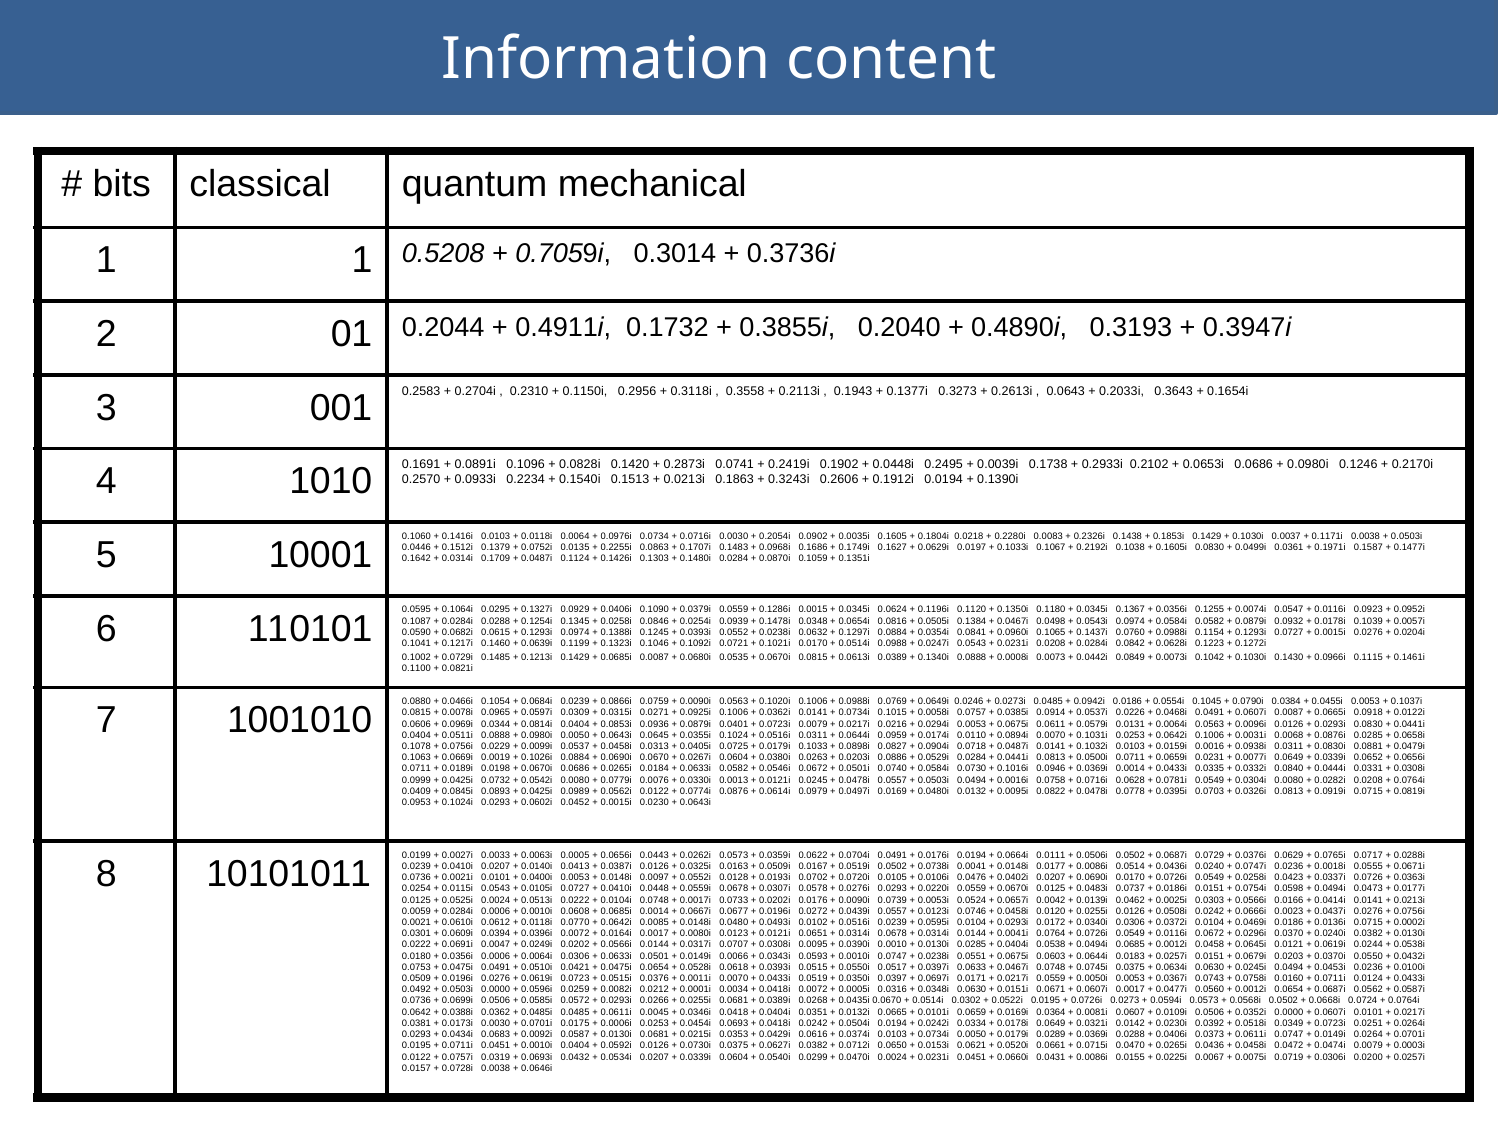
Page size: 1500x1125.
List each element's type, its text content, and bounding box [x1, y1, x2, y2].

table_cell 8 [42, 843, 173, 1093]
table_cell 3 [42, 377, 173, 447]
table_header classical [177, 155, 385, 226]
table_cell 0.2044 + 0.4911i, 0.1732 + 0.3855i, 0.2040 + 0.4890i, 0.3193 + 0.3947i [389, 303, 1465, 373]
table_cell 1001010 [177, 689, 385, 839]
table_cell 0.1060 + 0.1416i 0.0103 + 0.0118i 0.0064 + 0.0976i 0.0734 + 0.0716i 0.0030 + 0.2054i 0.0902 + 0.0035i 0.1605 + 0.1804i 0.0218 + 0.2280i 0.0083 + 0.2326i 0.1438 + 0.1853i 0.1429 + 0.1030i 0.0037 + 0.1171i 0.0038 + 0.0503i 0.0446 + 0.1512i 0.1379 + 0.0752i 0.0135 + 0.2255i 0.0863 + 0.1707i 0.1483 + 0.0968i 0.1686 + 0.1749i 0.1627 + 0.0629i 0.0197 + 0.1033i 0.1067 + 0.2192i 0.1038 + 0.1605i 0.0830 + 0.0499i 0.0361 + 0.1971i 0.1587 + 0.1477i 0.1642 + 0.0314i 0.1709 + 0.0487i 0.1124 + 0.1426i 0.1303 + 0.1480i 0.0284 + 0.0870i 0.1059 + 0.1351i [389, 524, 1465, 594]
table_cell 7 [42, 689, 173, 839]
table_cell 0.0880 + 0.0466i 0.1054 + 0.0684i 0.0239 + 0.0866i 0.0759 + 0.0090i 0.0563 + 0.1020i 0.1006 + 0.0988i 0.0769 + 0.0649i 0.0246 + 0.0273i 0.0485 + 0.0942i 0.0186 + 0.0554i 0.1045 + 0.0790i 0.0384 + 0.0455i 0.0053 + 0.1037i 0.0815 + 0.0078i 0.0965 + 0.0597i 0.0309 + 0.0315i 0.0271 + 0.0925i 0.1006 + 0.0362i 0.0141 + 0.0734i 0.1015 + 0.0058i 0.0757 + 0.0385i 0.0914 + 0.0537i 0.0226 + 0.0468i 0.0491 + 0.0607i 0.0087 + 0.0665i 0.0918 + 0.0122i 0.0606 + 0.0969i 0.0344 + 0.0814i 0.0404 + 0.0853i 0.0936 + 0.0879i 0.0401 + 0.0723i 0.0079 + 0.0217i 0.0216 + 0.0294i 0.0053 + 0.0675i 0.0611 + 0.0579i 0.0131 + 0.0064i 0.0563 + 0.0096i 0.0126 + 0.0293i 0.0830 + 0.0441i 0.0404 + 0.0511i 0.0888 + 0.0980i 0.0050 + 0.0643i 0.0645 + 0.0355i 0.1024 + 0.0516i 0.0311 + 0.0644i 0.0959 + 0.0174i 0.0110 + 0.0894i 0.0070 + 0.1031i 0.0253 + 0.0642i 0.1006 + 0.0031i 0.0068 + 0.0876i 0.0285 + 0.0658i 0.1078 + 0.0756i 0.0229 + 0.0099i 0.0537 + 0.0458i 0.0313 + 0.0405i 0.0725 + 0.0179i 0.1033 + 0.0898i 0.0827 + 0.0904i 0.0718 + 0.0487i 0.0141 + 0.1032i 0.0103 + 0.0159i 0.0016 + 0.0938i 0.0311 + 0.0830i 0.0881 + 0.0479i 0.1063 + 0.0669i 0.0019 + 0.1026i 0.0884 + 0.0690i 0.0670 + 0.0267i 0.0604 + 0.0380i 0.0263 + 0.0203i 0.0886 + 0.0529i 0.0284 + 0.0441i 0.0813 + 0.0500i 0.0711 + 0.0659i 0.0231 + 0.0077i 0.0649 + 0.0339i 0.0652 + 0.0656i 0.0711 + 0.0189i 0.0198 + 0.0670i 0.0686 + 0.0265i 0.0184 + 0.0633i 0.0582 + 0.0546i 0.0672 + 0.0501i 0.0740 + 0.0584i 0.0730 + 0.1016i 0.0946 + 0.0369i 0.0014 + 0.0433i 0.0335 + 0.0332i 0.0840 + 0.0444i 0.0331 + 0.0308i 0.0999 + 0.0425i 0.0732 + 0.0542i 0.0080 + 0.0779i 0.0076 + 0.0330i 0.0013 + 0.0121i 0.0245 + 0.0478i 0.0557 + 0.0503i 0.0494 + 0.0016i 0.0758 + 0.0716i 0.0628 + 0.0781i 0.0549 + 0.0304i 0.0080 + 0.0282i 0.0208 + 0.0764i 0.0409 + 0.0845i 0.0893 + 0.0425i 0.0989 + 0.0562i 0.0122 + 0.0774i 0.0876 + 0.0614i 0.0979 + 0.0497i 0.0169 + 0.0480i 0.0132 + 0.0095i 0.0822 + 0.0478i 0.0778 + 0.0395i 0.0703 + 0.0326i 0.0813 + 0.0919i 0.0715 + 0.0819i 0.0953 + 0.1024i 0.0293 + 0.0602i 0.0452 + 0.0015i 0.0230 + 0.0643i [389, 689, 1465, 839]
table_cell 0.1691 + 0.0891i 0.1096 + 0.0828i 0.1420 + 0.2873i 0.0741 + 0.2419i 0.1902 + 0.0448i 0.2495 + 0.0039i 0.1738 + 0.2933i 0.2102 + 0.0653i 0.0686 + 0.0980i 0.1246 + 0.2170i 0.2570 + 0.0933i 0.2234 + 0.1540i 0.1513 + 0.0213i 0.1863 + 0.3243i 0.2606 + 0.1912i 0.0194 + 0.1390i [389, 450, 1465, 520]
table_cell 001 [177, 377, 385, 447]
table_cell 4 [42, 450, 173, 520]
table_header # bits [42, 155, 173, 226]
table_cell 1 [42, 229, 173, 299]
table_cell 5 [42, 524, 173, 594]
table_cell 0.0199 + 0.0027i 0.0033 + 0.0063i 0.0005 + 0.0656i 0.0443 + 0.0262i 0.0573 + 0.0359i 0.0622 + 0.0704i 0.0491 + 0.0176i 0.0194 + 0.0664i 0.0111 + 0.0506i 0.0502 + 0.0687i 0.0729 + 0.0376i 0.0629 + 0.0765i 0.0717 + 0.0288i 0.0239 + 0.0410i 0.0207 + 0.0140i 0.0413 + 0.0387i 0.0126 + 0.0325i 0.0163 + 0.0509i 0.0167 + 0.0519i 0.0502 + 0.0738i 0.0041 + 0.0148i 0.0177 + 0.0086i 0.0514 + 0.0436i 0.0240 + 0.0747i 0.0236 + 0.0018i 0.0555 + 0.0671i 0.0736 + 0.0021i 0.0101 + 0.0400i 0.0053 + 0.0148i 0.0097 + 0.0552i 0.0128 + 0.0193i 0.0702 + 0.0720i 0.0105 + 0.0106i 0.0476 + 0.0402i 0.0207 + 0.0690i 0.0170 + 0.0726i 0.0549 + 0.0258i 0.0423 + 0.0337i 0.0726 + 0.0363i 0.0254 + 0.0115i 0.0543 + 0.0105i 0.0727 + 0.0410i 0.0448 + 0.0559i 0.0678 + 0.0307i 0.0578 + 0.0276i 0.0293 + 0.0220i 0.0559 + 0.0670i 0.0125 + 0.0483i 0.0737 + 0.0186i 0.0151 + 0.0754i 0.0598 + 0.0494i 0.0473 + 0.0177i 0.0125 + 0.0525i 0.0024 + 0.0513i 0.0222 + 0.0104i 0.0748 + 0.0017i 0.0733 + 0.0202i 0.0176 + 0.0090i 0.0739 + 0.0053i 0.0524 + 0.0657i 0.0042 + 0.0139i 0.0462 + 0.0025i 0.0303 + 0.0566i 0.0166 + 0.0414i 0.0141 + 0.0213i 0.0059 + 0.0284i 0.0006 + 0.0010i 0.0608 + 0.0685i 0.0014 + 0.0667i 0.0677 + 0.0196i 0.0272 + 0.0439i 0.0557 + 0.0123i 0.0746 + 0.0458i 0.0120 + 0.0255i 0.0126 + 0.0508i 0.0242 + 0.0666i 0.0023 + 0.0437i 0.0276 + 0.0756i 0.0021 + 0.0610i 0.0612 + 0.0118i 0.0770 + 0.0642i 0.0085 + 0.0148i 0.0480 + 0.0493i 0.0102 + 0.0516i 0.0239 + 0.0595i 0.0104 + 0.0293i 0.0172 + 0.0340i 0.0306 + 0.0372i 0.0104 + 0.0469i 0.0186 + 0.0136i 0.0715 + 0.0002i 0.0301 + 0.0609i 0.0394 + 0.0396i 0.0072 + 0.0164i 0.0017 + 0.0080i 0.0123 + 0.0121i 0.0651 + 0.0314i 0.0678 + 0.0314i 0.0144 + 0.0041i 0.0764 + 0.0726i 0.0549 + 0.0116i 0.0672 + 0.0296i 0.0370 + 0.0240i 0.0382 + 0.0130i 0.0222 + 0.0691i 0.0047 + 0.0249i 0.0202 + 0.0566i 0.0144 + 0.0317i 0.0707 + 0.0308i 0.0095 + 0.0390i 0.0010 + 0.0130i 0.0285 + 0.0404i 0.0538 + 0.0494i 0.0685 + 0.0012i 0.0458 + 0.0645i 0.0121 + 0.0619i 0.0244 + 0.0538i 0.0180 + 0.0356i 0.0006 + 0.0064i 0.0306 + 0.0633i 0.0501 + 0.0149i 0.0066 + 0.0343i 0.0593 + 0.0010i 0.0747 + 0.0238i 0.0551 + 0.0675i 0.0603 + 0.0644i 0.0183 + 0.0257i 0.0151 + 0.0679i 0.0203 + 0.0370i 0.0550 + 0.0432i 0.0753 + 0.0475i 0.0491 + 0.0510i 0.0421 + 0.0475i 0.0654 + 0.0528i 0.0618 + 0.0393i 0.0515 + 0.0550i 0.0517 + 0.0397i 0.0633 + 0.0467i 0.0748 + 0.0745i 0.0375 + 0.0634i 0.0630 + 0.0245i 0.0494 + 0.0453i 0.0236 + 0.0100i 0.0509 + 0.0196i 0.0276 + 0.0619i 0.0723 + 0.0515i 0.0376 + 0.0011i 0.0070 + 0.0433i 0.0519 + 0.0350i 0.0397 + 0.0697i 0.0171 + 0.0217i 0.0559 + 0.0050i 0.0053 + 0.0367i 0.0743 + 0.0758i 0.0160 + 0.0711i 0.0124 + 0.0433i 0.0492 + 0.0503i 0.0000 + 0.0596i 0.0259 + 0.0082i 0.0212 + 0.0001i 0.0034 + 0.0418i 0.0072 + 0.0005i 0.0316 + 0.0348i 0.0630 + 0.0151i 0.0671 + 0.0607i 0.0017 + 0.0477i 0.0560 + 0.0012i 0.0654 + 0.0687i 0.0562 + 0.0587i 0.0736 + 0.0699i 0.0506 + 0.0585i 0.0572 + 0.0293i 0.0266 + 0.0255i 0.0681 + 0.0389i 0.0268 + 0.0435i 0.0670 + 0.0514i 0.0302 + 0.0522i 0.0195 + 0.0726i 0.0273 + 0.0594i 0.0573 + 0.0568i 0.0502 + 0.0668i 0.0724 + 0.0764i 0.0642 + 0.0388i 0.0362 + 0.0485i 0.0485 + 0.0611i 0.0045 + 0.0346i 0.0418 + 0.0404i 0.0351 + 0.0132i 0.0665 + 0.0101i 0.0659 + 0.0169i 0.0364 + 0.0081i 0.0607 + 0.0109i 0.0506 + 0.0352i 0.0000 + 0.0607i 0.0101 + 0.0217i 0.0381 + 0.0173i 0.0030 + 0.0701i 0.0175 + 0.0006i 0.0253 + 0.0454i 0.0693 + 0.0418i 0.0242 + 0.0504i 0.0194 + 0.0242i 0.0334 + 0.0178i 0.0649 + 0.0321i 0.0142 + 0.0230i 0.0392 + 0.0518i 0.0349 + 0.0723i 0.0251 + 0.0264i 0.0293 + 0.0434i 0.0683 + 0.0092i 0.0587 + 0.0130i 0.0681 + 0.0215i 0.0353 + 0.0429i 0.0616 + 0.0374i 0.0103 + 0.0734i 0.0050 + 0.0179i 0.0289 + 0.0369i 0.0288 + 0.0406i 0.0373 + 0.0611i 0.0747 + 0.0149i 0.0264 + 0.0701i 0.0195 + 0.0711i 0.0451 + 0.0010i 0.0404 + 0.0592i 0.0126 + 0.0730i 0.0375 + 0.0627i 0.0382 + 0.0712i 0.0650 + 0.0153i 0.0621 + 0.0520i 0.0661 + 0.0715i 0.0470 + 0.0265i 0.0436 + 0.0458i 0.0472 + 0.0474i 0.0079 + 0.0003i 0.0122 + 0.0757i 0.0319 + 0.0693i 0.0432 + 0.0534i 0.0207 + 0.0339i 0.0604 + 0.0540i 0.0299 + 0.0470i 0.0024 + 0.0231i 0.0451 + 0.0660i 0.0431 + 0.0086i 0.0155 + 0.0225i 0.0067 + 0.0075i 0.0719 + 0.0306i 0.0200 + 0.0257i 0.0157 + 0.0728i 0.0038 + 0.0646i [389, 843, 1465, 1093]
table_cell 01 [177, 303, 385, 373]
table_cell 1 [177, 229, 385, 299]
table_cell 0.2583 + 0.2704i , 0.2310 + 0.1150i, 0.2956 + 0.3118i , 0.3558 + 0.2113i , 0.1943 + 0.1377i 0.3273 + 0.2613i , 0.0643 + 0.2033i, 0.3643 + 0.1654i [389, 377, 1465, 447]
table_cell 10101011 [177, 843, 385, 1093]
table_cell 10001 [177, 524, 385, 594]
list Information content [156, 18, 1282, 104]
table_cell 2 [42, 303, 173, 373]
table_header quantum mechanical [389, 155, 1465, 226]
table_cell 0.0595 + 0.1064i 0.0295 + 0.1327i 0.0929 + 0.0406i 0.1090 + 0.0379i 0.0559 + 0.1286i 0.0015 + 0.0345i 0.0624 + 0.1196i 0.1120 + 0.1350i 0.1180 + 0.0345i 0.1367 + 0.0356i 0.1255 + 0.0074i 0.0547 + 0.0116i 0.0923 + 0.0952i 0.1087 + 0.0284i 0.0288 + 0.1254i 0.1345 + 0.0258i 0.0846 + 0.0254i 0.0939 + 0.1478i 0.0348 + 0.0654i 0.0816 + 0.0505i 0.1384 + 0.0467i 0.0498 + 0.0543i 0.0974 + 0.0584i 0.0582 + 0.0879i 0.0932 + 0.0178i 0.1039 + 0.0057i 0.0590 + 0.0682i 0.0615 + 0.1293i 0.0974 + 0.1388i 0.1245 + 0.0393i 0.0552 + 0.0238i 0.0632 + 0.1297i 0.0884 + 0.0354i 0.0841 + 0.0960i 0.1065 + 0.1437i 0.0760 + 0.0988i 0.1154 + 0.1293i 0.0727 + 0.0015i 0.0276 + 0.0204i 0.1041 + 0.1217i 0.1460 + 0.0639i 0.1199 + 0.1323i 0.1046 + 0.1092i 0.0721 + 0.1021i 0.0170 + 0.0514i 0.0988 + 0.0247i 0.0543 + 0.0231i 0.0208 + 0.0284i 0.0842 + 0.0628i 0.1223 + 0.1272i 0.1002 + 0.0729i 0.1485 + 0.1213i 0.1429 + 0.0685i 0.0087 + 0.0680i 0.0535 + 0.0670i 0.0815 + 0.0613i 0.0389 + 0.1340i 0.0888 + 0.0008i 0.0073 + 0.0442i 0.0849 + 0.0073i 0.1042 + 0.1030i 0.1430 + 0.0966i 0.1115 + 0.1461i 0.1100 + 0.0821i [389, 598, 1465, 686]
table_cell 6 [42, 598, 173, 686]
table_cell 0.5208 + 0.7059i, 0.3014 + 0.3736i [389, 229, 1465, 299]
table_cell 110101 [177, 598, 385, 686]
table_cell 1010 [177, 450, 385, 520]
